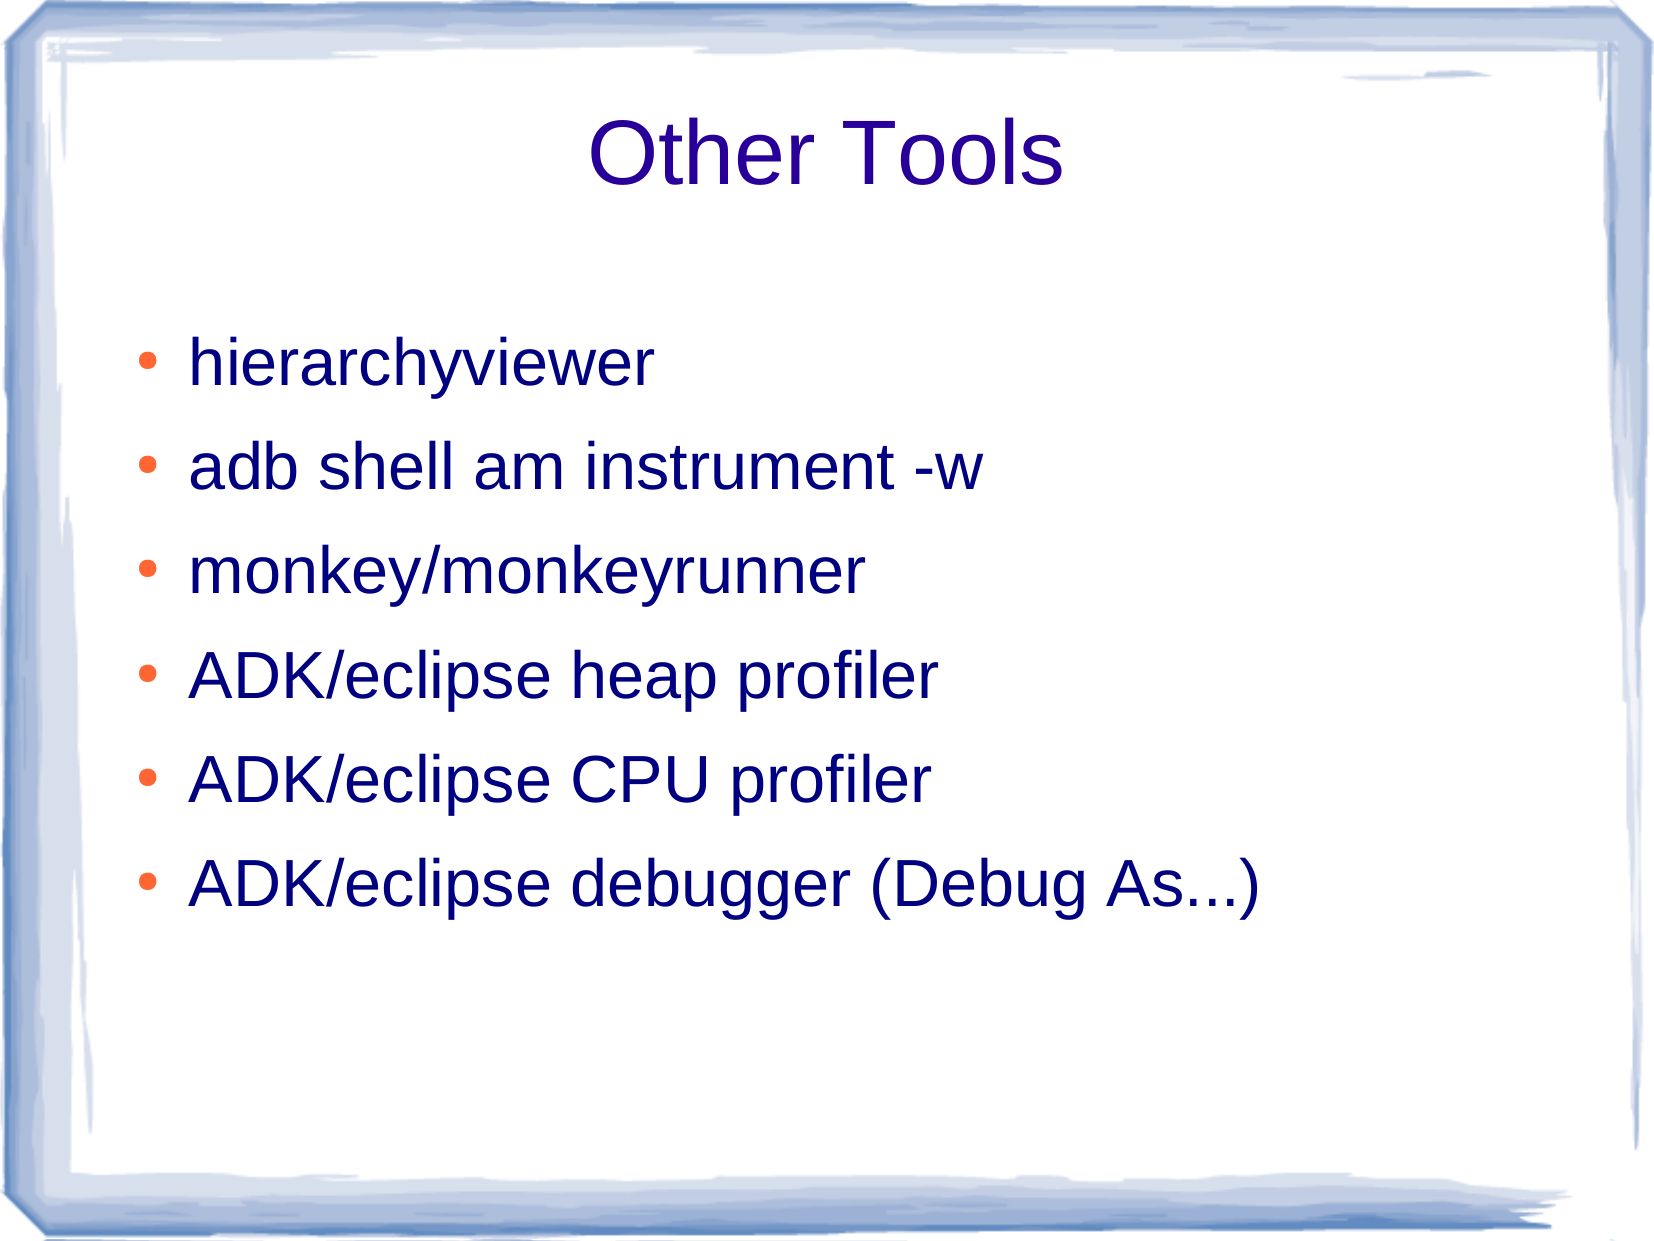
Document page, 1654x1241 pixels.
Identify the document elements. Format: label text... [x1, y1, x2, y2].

list hierarchyviewer adb shell am instrument -w monkey/monkeyrunner ADK/eclipse heap profiler ADK/eclipse CPU profiler ADK/eclipse debugger (Debug As...) [118, 324, 1571, 1129]
picture [0, 0, 1654, 1241]
title Other Tools [82, 56, 1571, 250]
